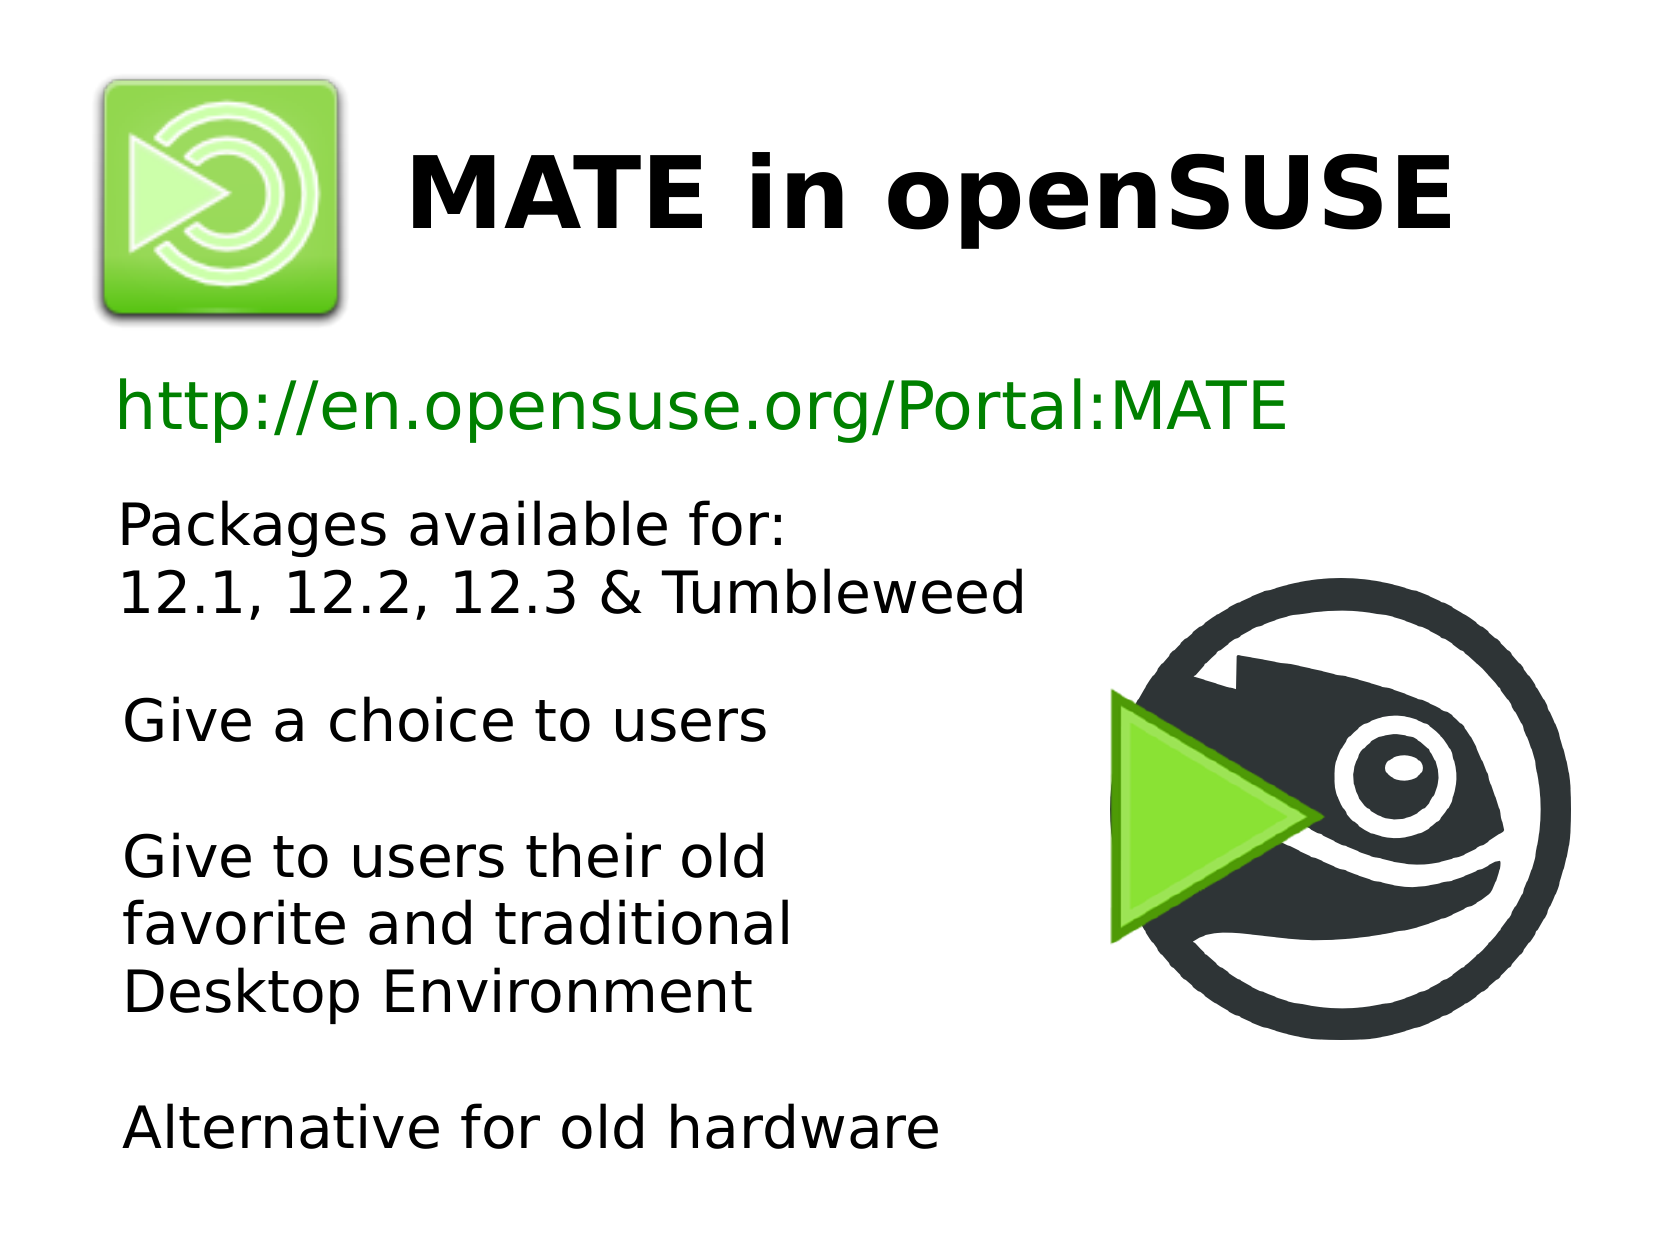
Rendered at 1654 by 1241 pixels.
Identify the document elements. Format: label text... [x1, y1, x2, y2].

text_box MATE in openSUSE [389, 128, 1524, 260]
text_box Give a choice to users Give to users their old favorite and traditional Desktop Environment Alternative for old hardware [108, 680, 957, 1170]
picture [1110, 578, 1571, 1040]
text_box Packages available for: 12.1, 12.2, 12.3 & Tumbleweed [102, 484, 1043, 635]
picture [88, 64, 355, 331]
text_box http://en.opensuse.org/Portal:MATE [100, 360, 1307, 453]
